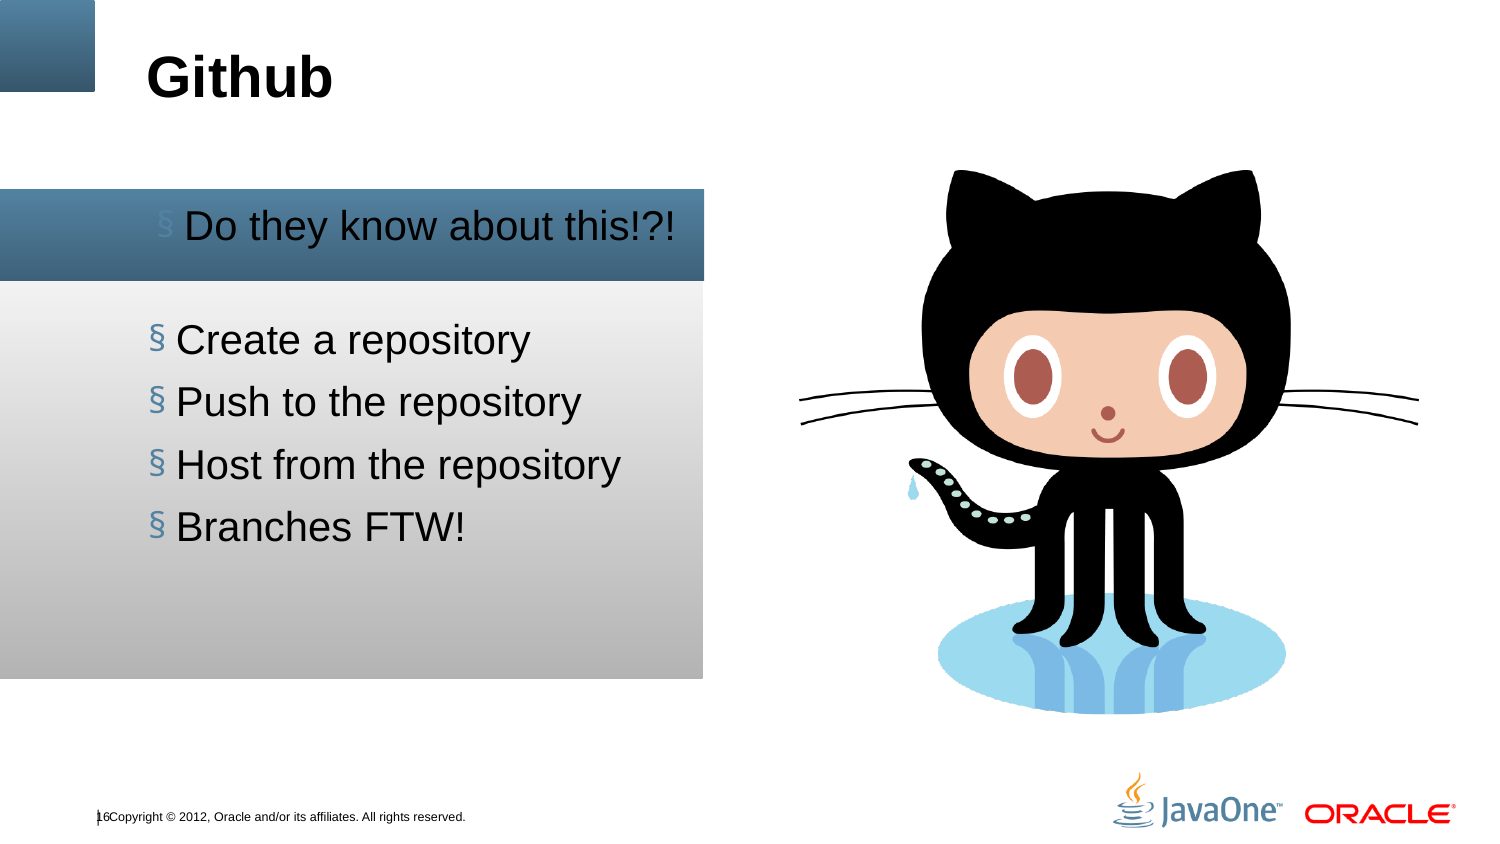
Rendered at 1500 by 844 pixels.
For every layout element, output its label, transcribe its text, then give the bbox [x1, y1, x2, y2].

list Create a repository Push to the repository Host from the repository Branches FTW! [123, 305, 638, 656]
picture [799, 133, 1419, 753]
title Github [131, 40, 1481, 167]
picture [1095, 754, 1469, 844]
list Do they know about this!?! [131, 190, 692, 281]
